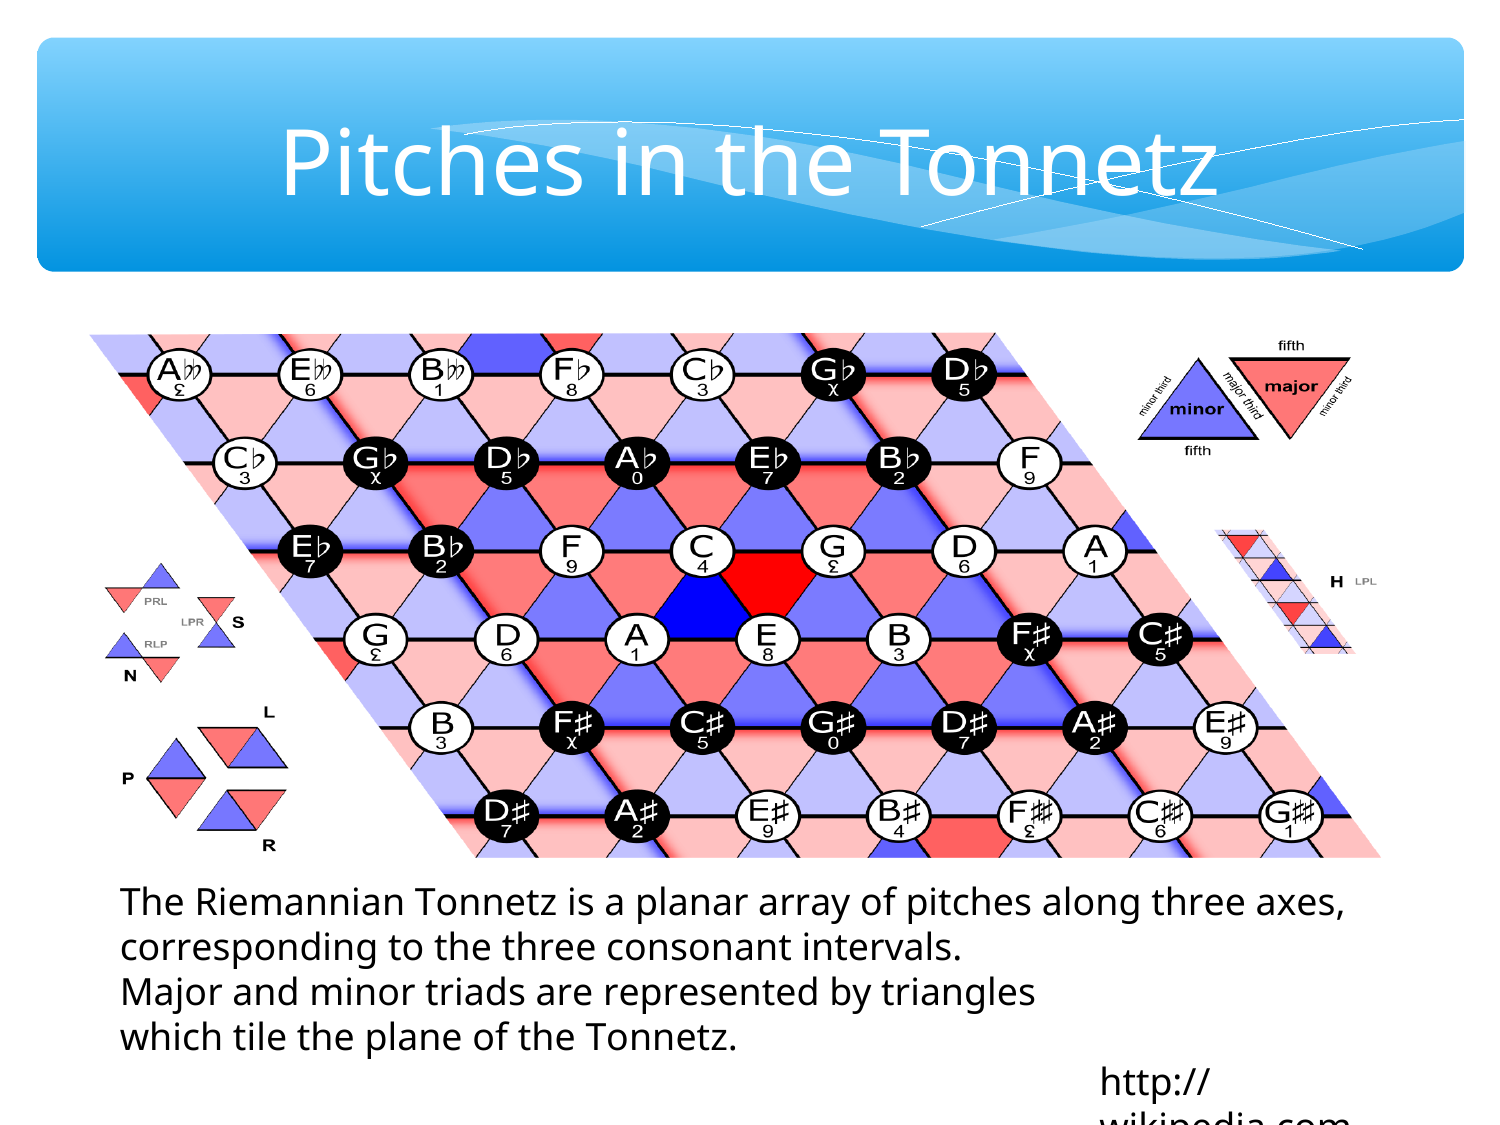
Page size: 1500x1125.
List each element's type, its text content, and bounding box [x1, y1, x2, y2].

picture [74, 320, 1396, 871]
title Pitches in the Tonnetz [75, 40, 1426, 276]
text_box http://wikipedia.com [1084, 1050, 1471, 1111]
text_box The Riemannian Tonnetz is a planar array of pitches along three axes, corresponding to the three consonant intervals. Major and minor triads are represented by triangles which tile the plane of the Tonnetz. [105, 870, 1381, 1066]
